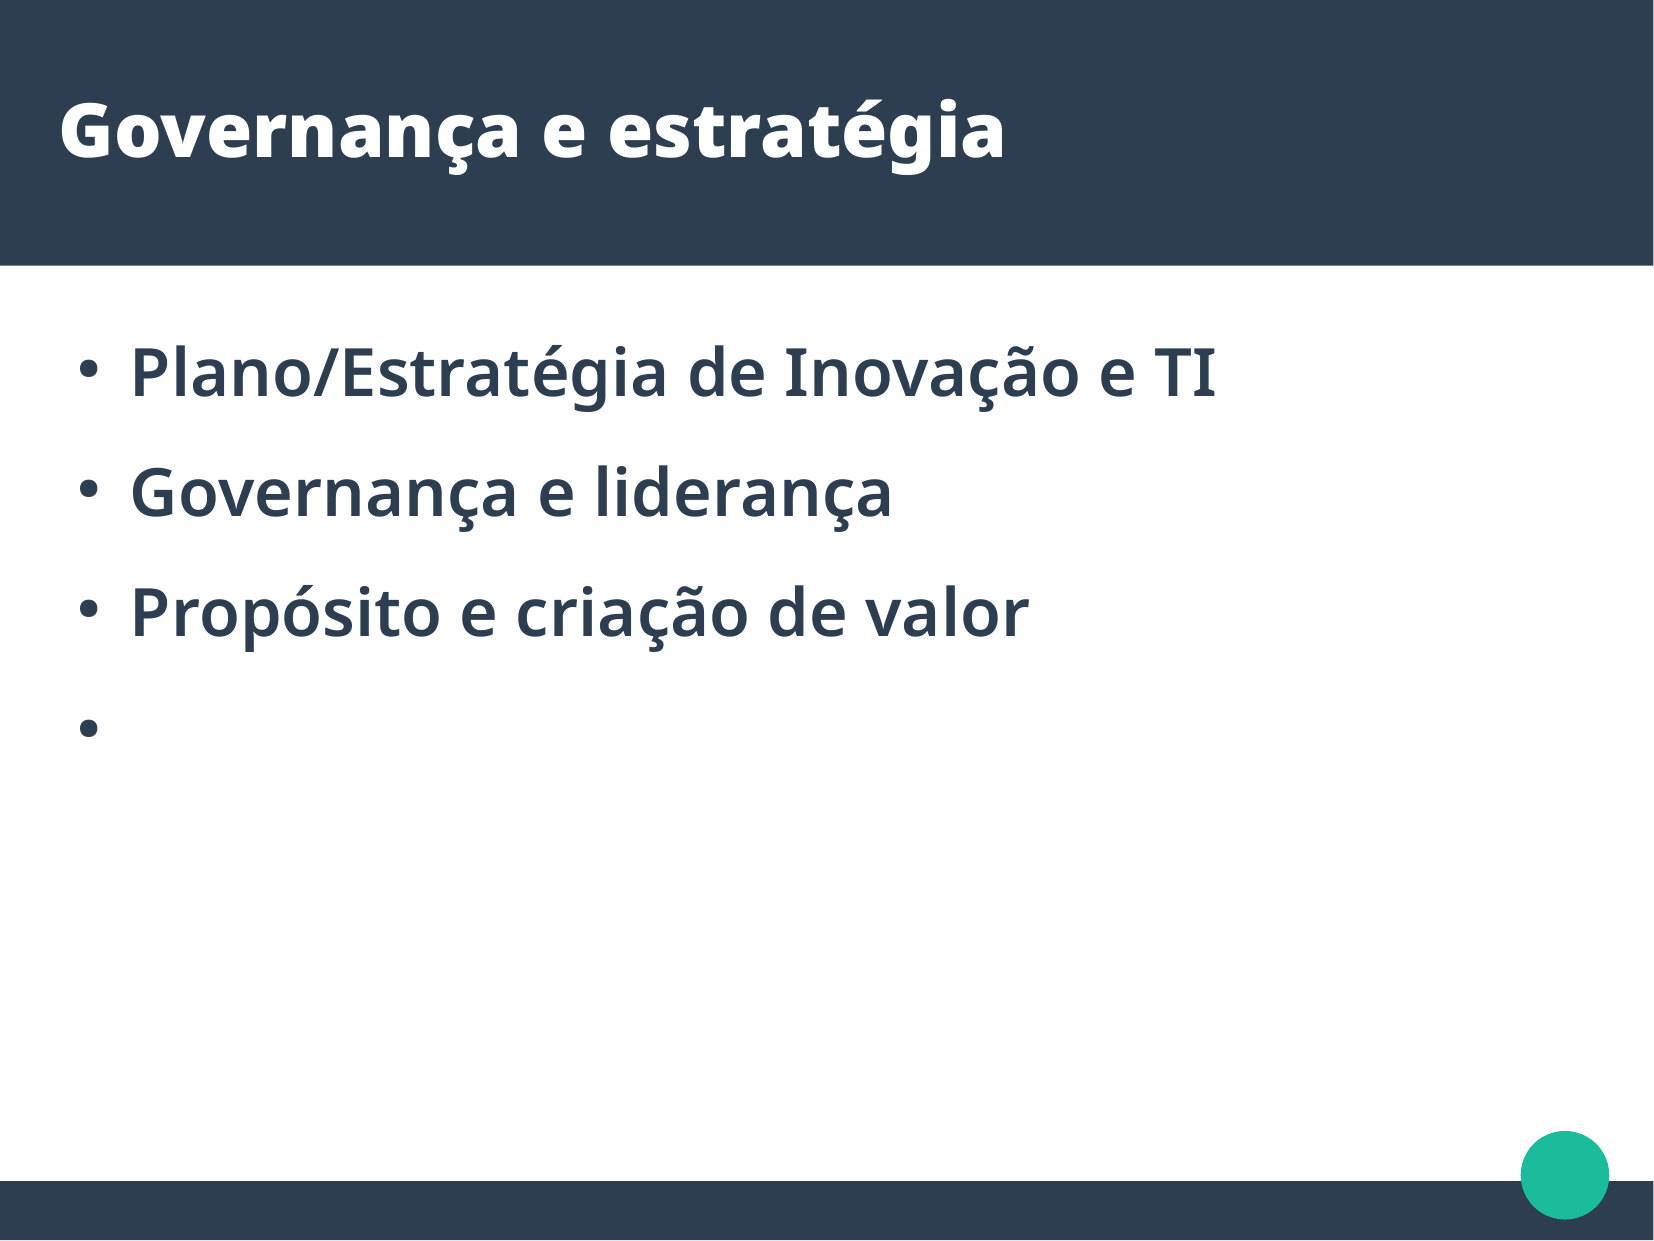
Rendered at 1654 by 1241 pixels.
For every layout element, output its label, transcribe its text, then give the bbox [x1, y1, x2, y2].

list Plano/Estratégia de Inovação e TI Governança e liderança Propósito e criação de valor [59, 324, 1583, 1152]
title Governança e estratégia [59, 49, 1595, 207]
